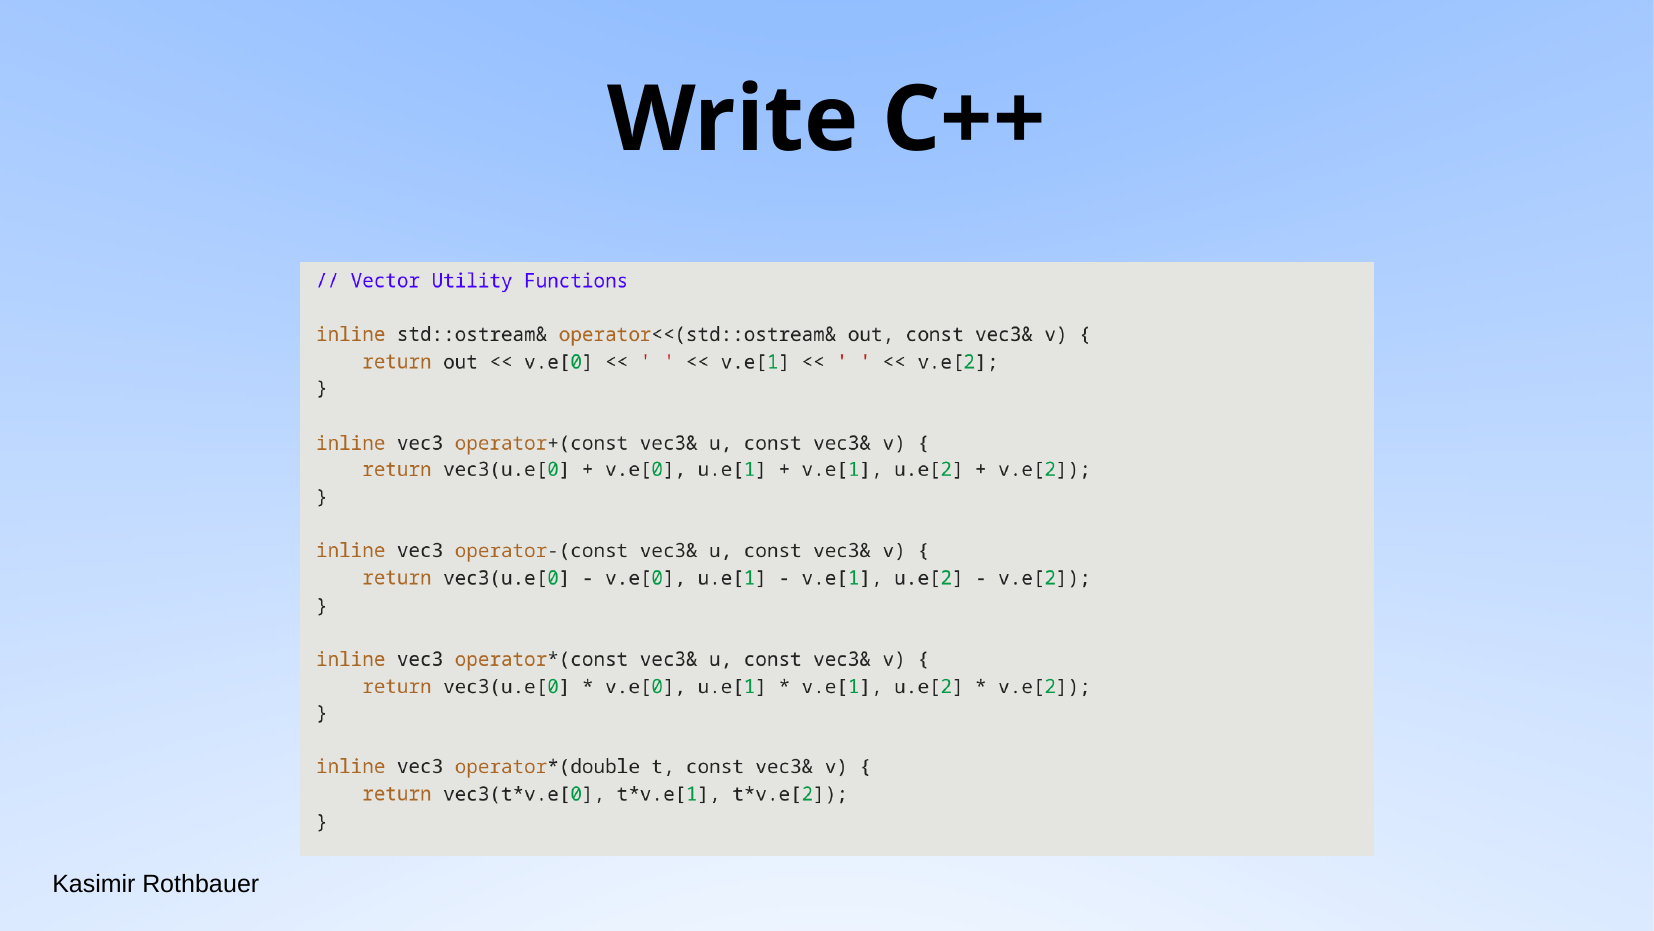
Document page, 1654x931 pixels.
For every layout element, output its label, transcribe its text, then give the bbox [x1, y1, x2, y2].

title Write C++ [82, 37, 1571, 193]
text_box Kasimir Rothbauer [37, 862, 413, 906]
picture [0, 0, 1654, 931]
